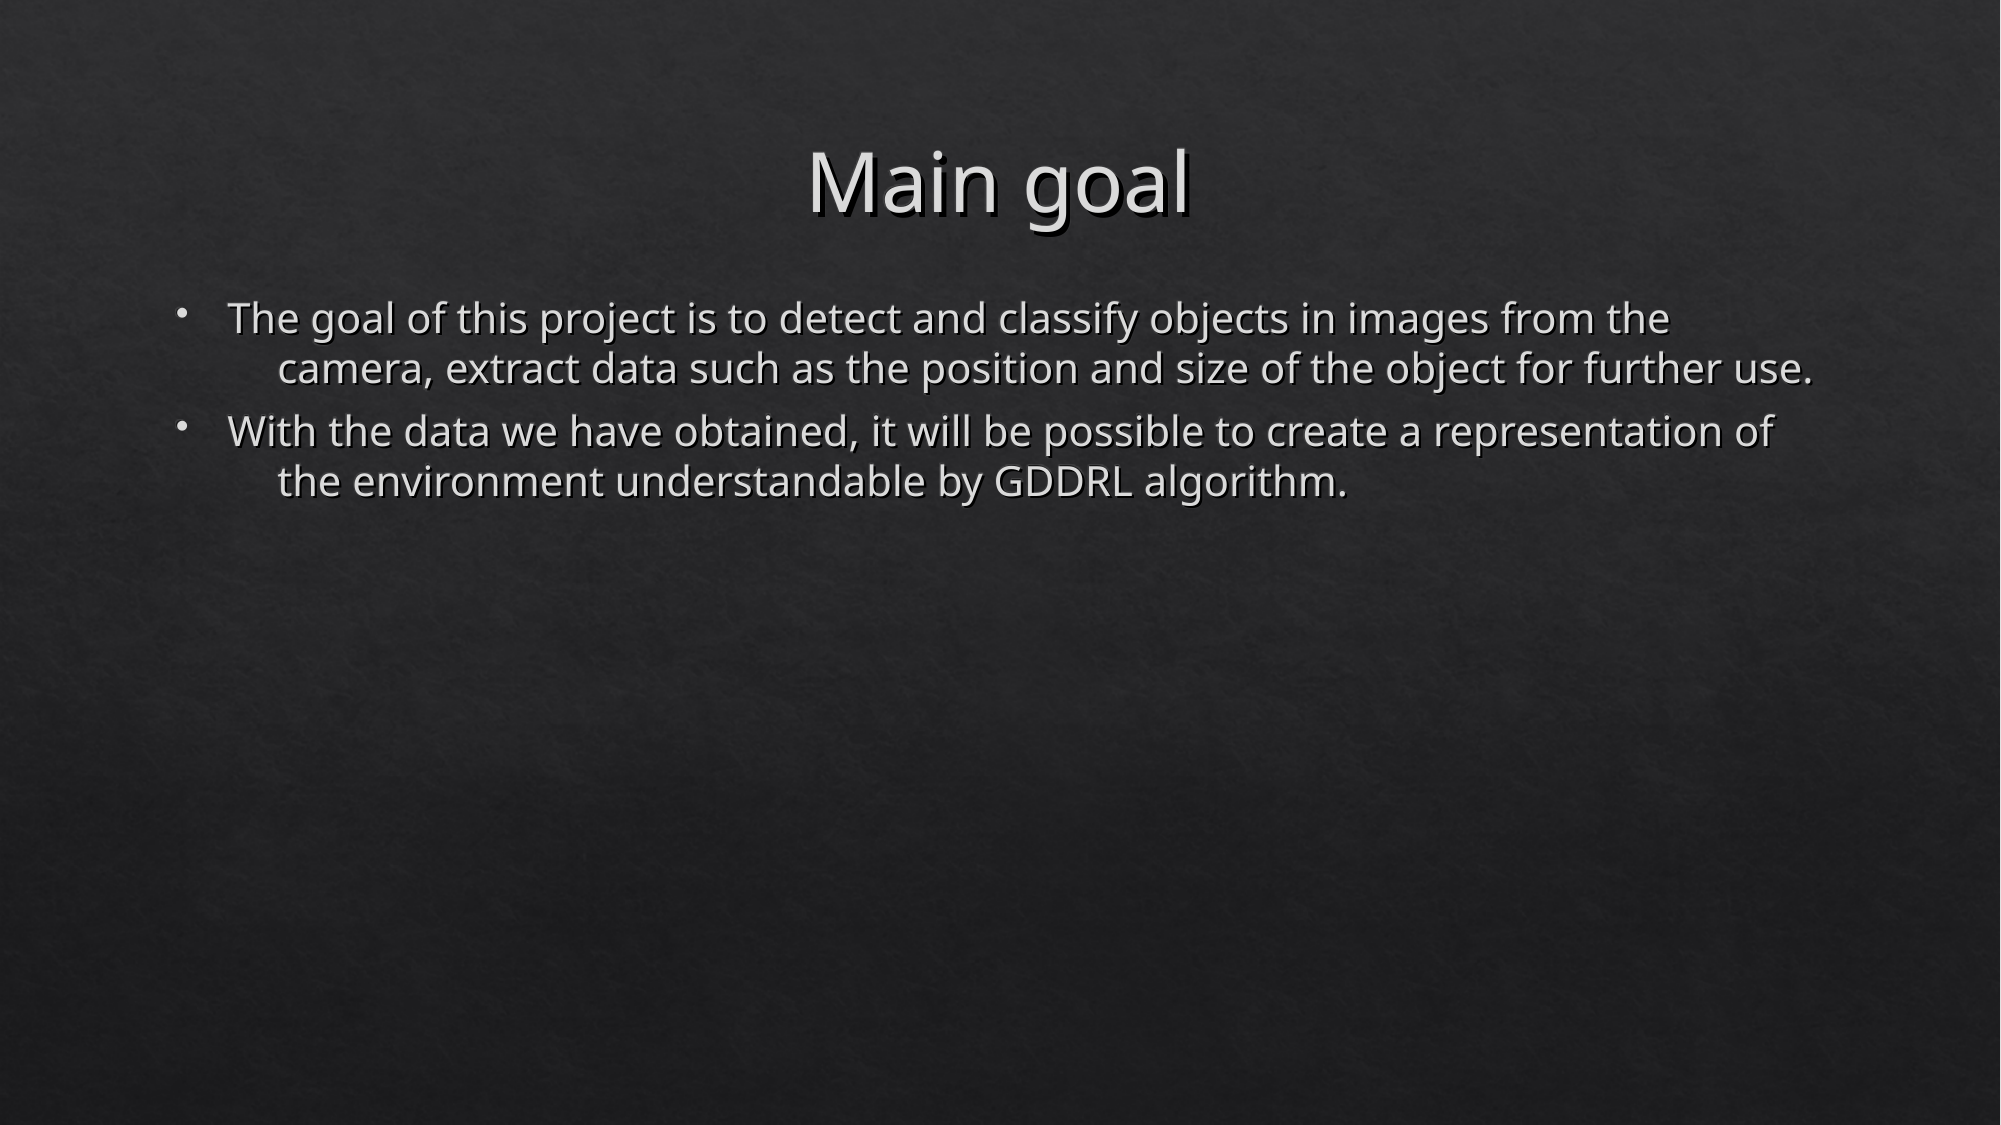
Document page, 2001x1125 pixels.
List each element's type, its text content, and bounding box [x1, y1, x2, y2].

list The goal of this project is to detect and classify objects in images from the camera, extract data such as the position and size of the object for further use. With the data we have obtained, it will be possible to create a representation of the environment understandable by GDDRL algorithm. [149, 284, 1849, 950]
title Main goal [149, 99, 1849, 260]
